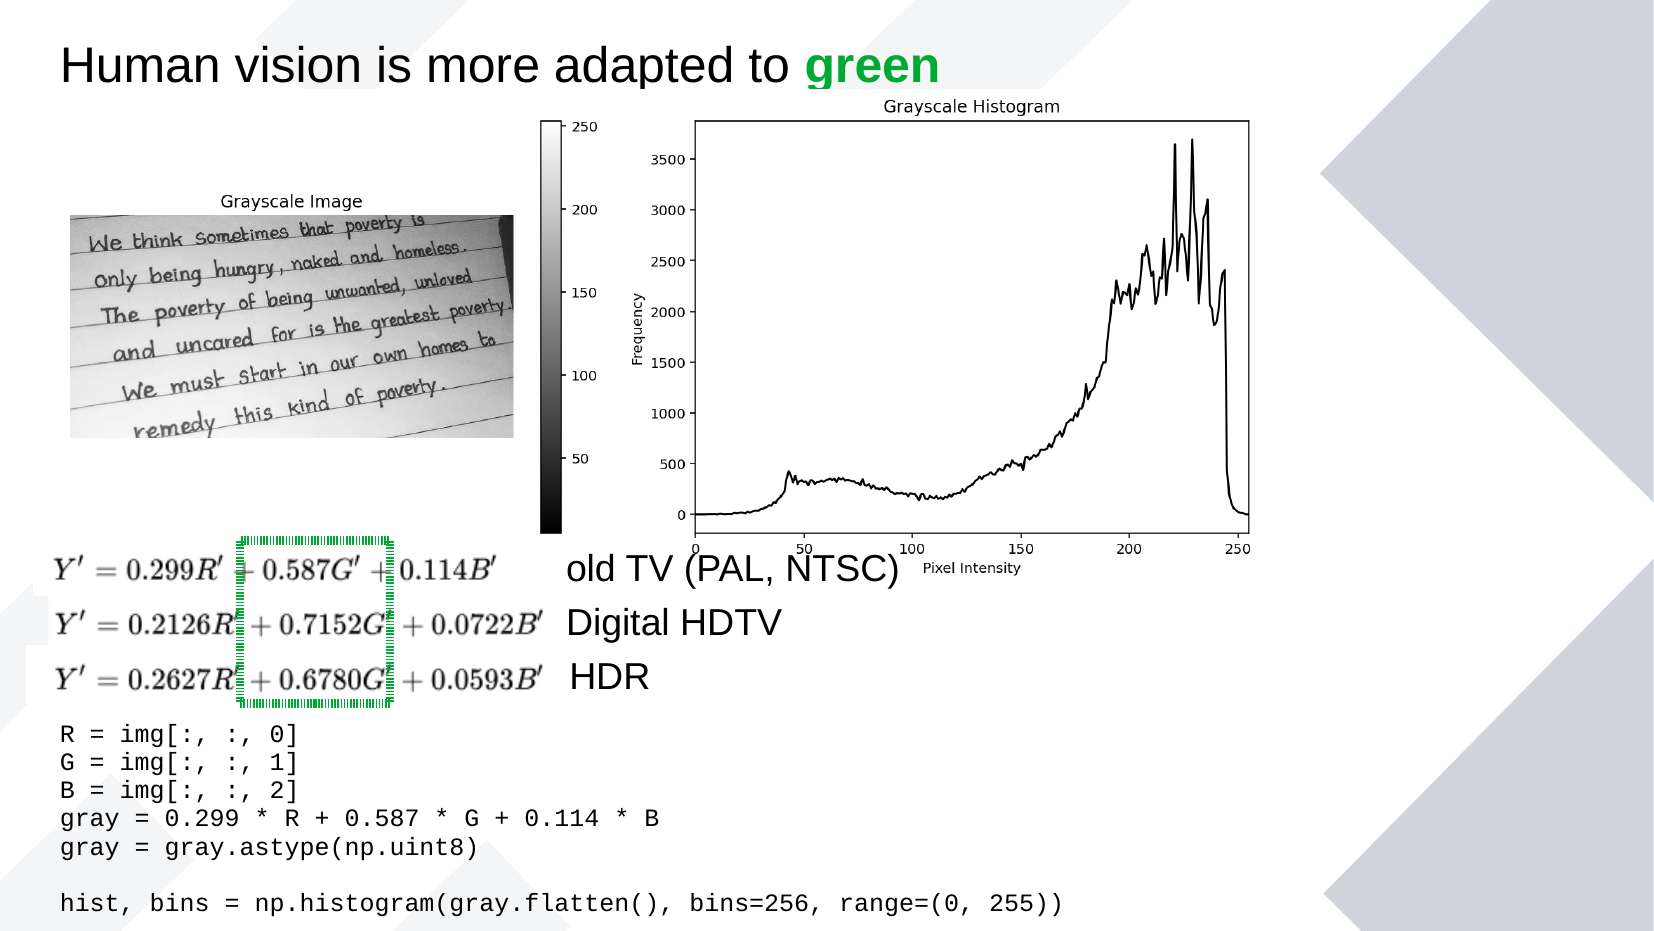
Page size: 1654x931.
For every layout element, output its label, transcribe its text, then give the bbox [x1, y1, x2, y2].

text_box R = img[:, :, 0] G = img[:, :, 1] B = img[:, :, 2] gray = 0.299 * R + 0.587 * G + 0.114 * B gray = gray.astype(np.uint8) hist, bins = np.histogram(gray.flatten(), bins=256, range=(0, 255)) [45, 713, 1095, 931]
text_box Digital HDTV [551, 594, 798, 651]
text_box Human vision is more adapted to green [45, 30, 1590, 157]
picture [26, 89, 1261, 704]
text_box HDR [554, 648, 666, 706]
text_box [240, 540, 391, 704]
text_box old TV (PAL, NTSC) [551, 540, 916, 598]
